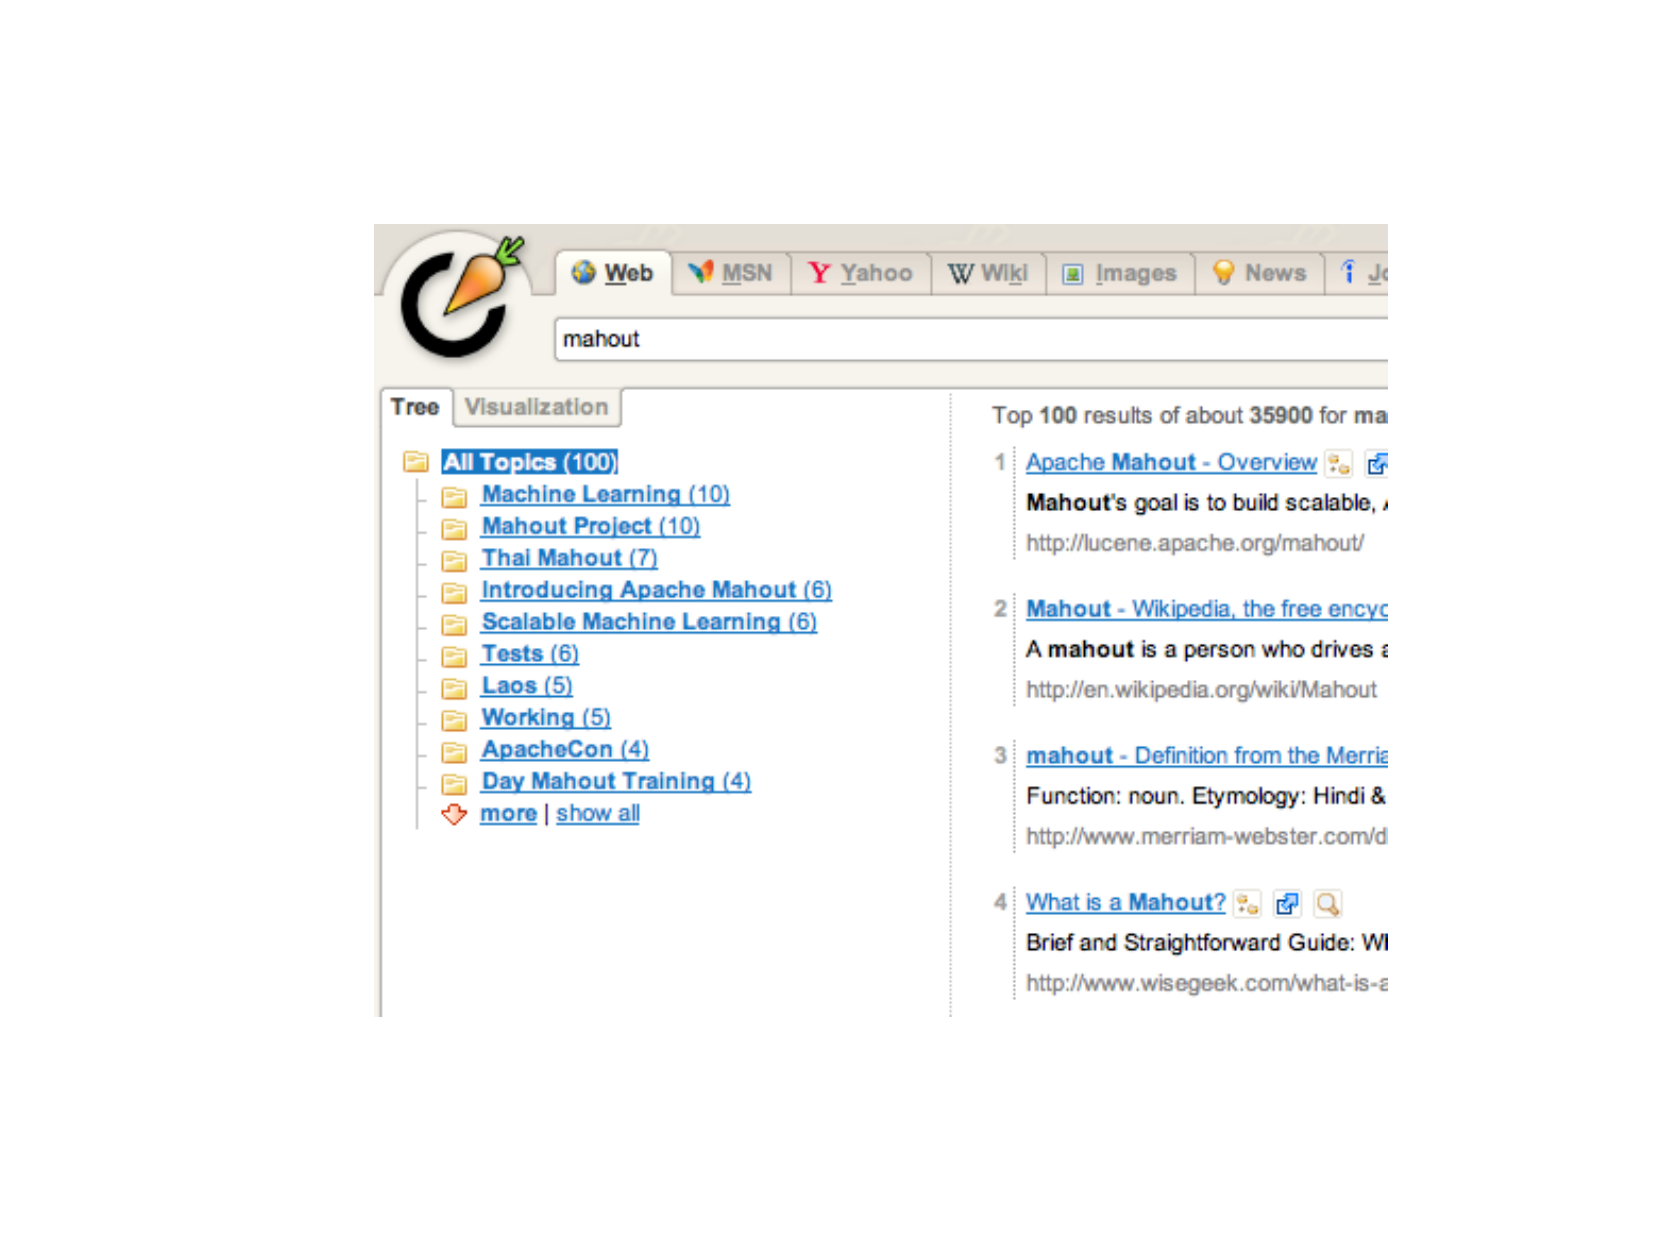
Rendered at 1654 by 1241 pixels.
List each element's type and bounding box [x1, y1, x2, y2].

picture [374, 224, 1388, 1017]
